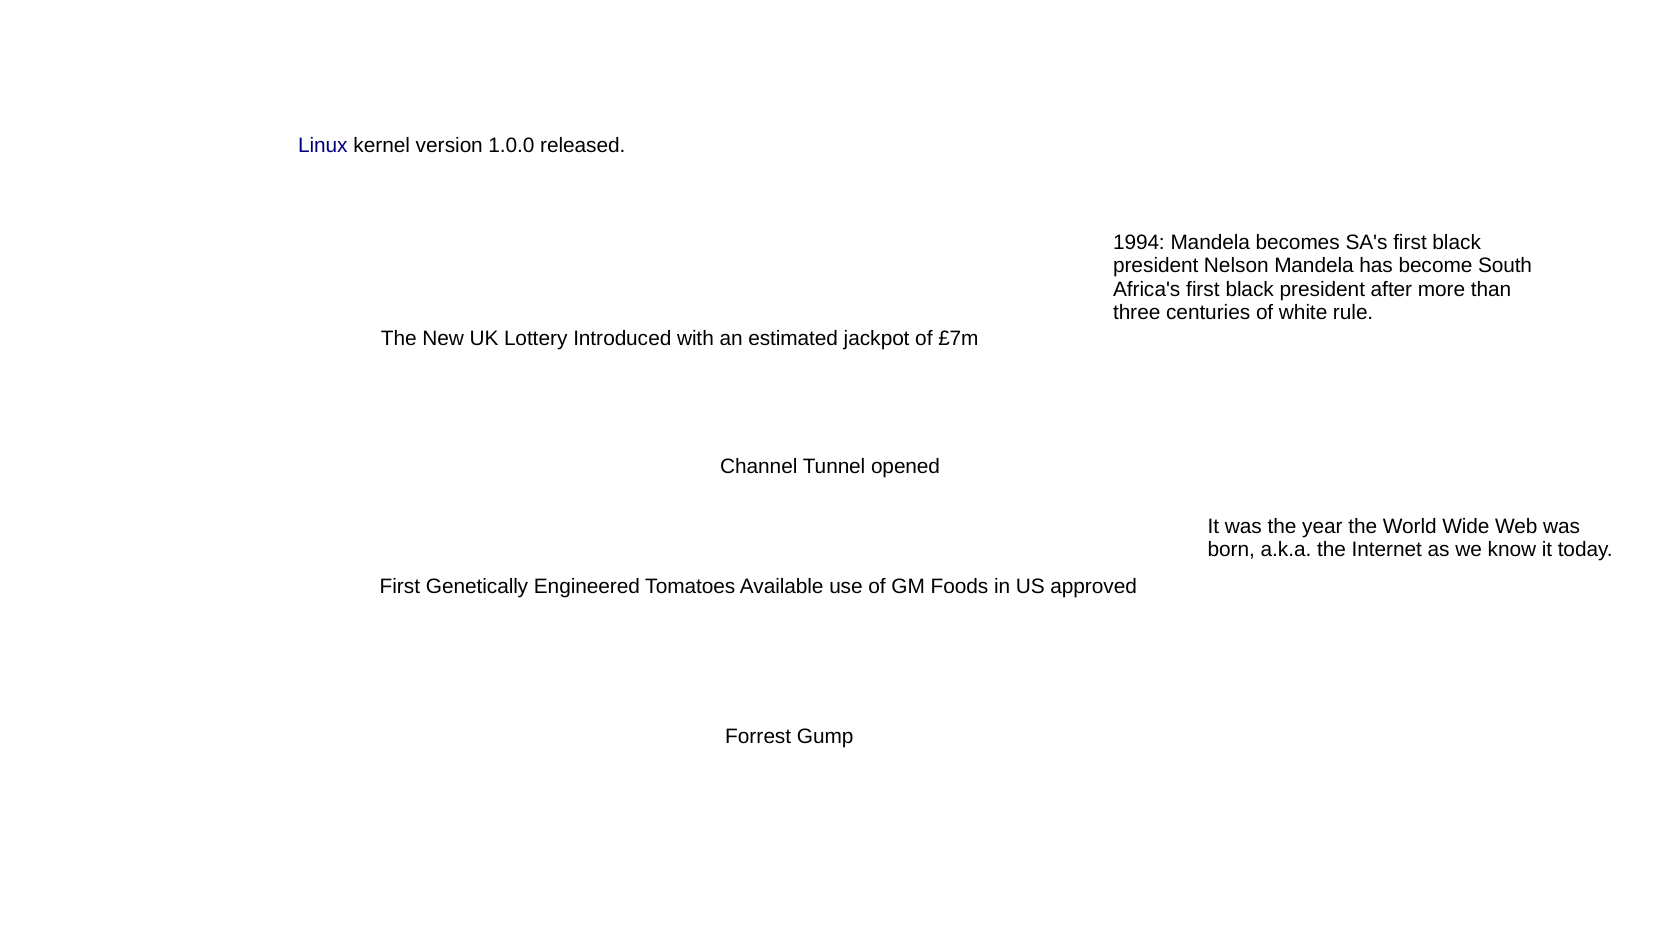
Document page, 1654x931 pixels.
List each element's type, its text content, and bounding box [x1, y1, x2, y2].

text_box The New UK Lottery Introduced with an estimated jackpot of £7m [366, 318, 994, 358]
text_box First Genetically Engineered Tomatoes Available use of GM Foods in US approved [364, 566, 1158, 606]
text_box 1994: Mandela becomes SA's first black president Nelson Mandela has become South Africa's first black president after more than three centuries of white rule. [1098, 223, 1579, 485]
text_box It was the year the World Wide Web was born, a.k.a. the Internet as we know it today. [1192, 506, 1630, 709]
text_box Forrest Gump [710, 717, 875, 756]
text_box Linux kernel version 1.0.0 released. [283, 126, 641, 213]
text_box Channel Tunnel opened [705, 447, 955, 487]
